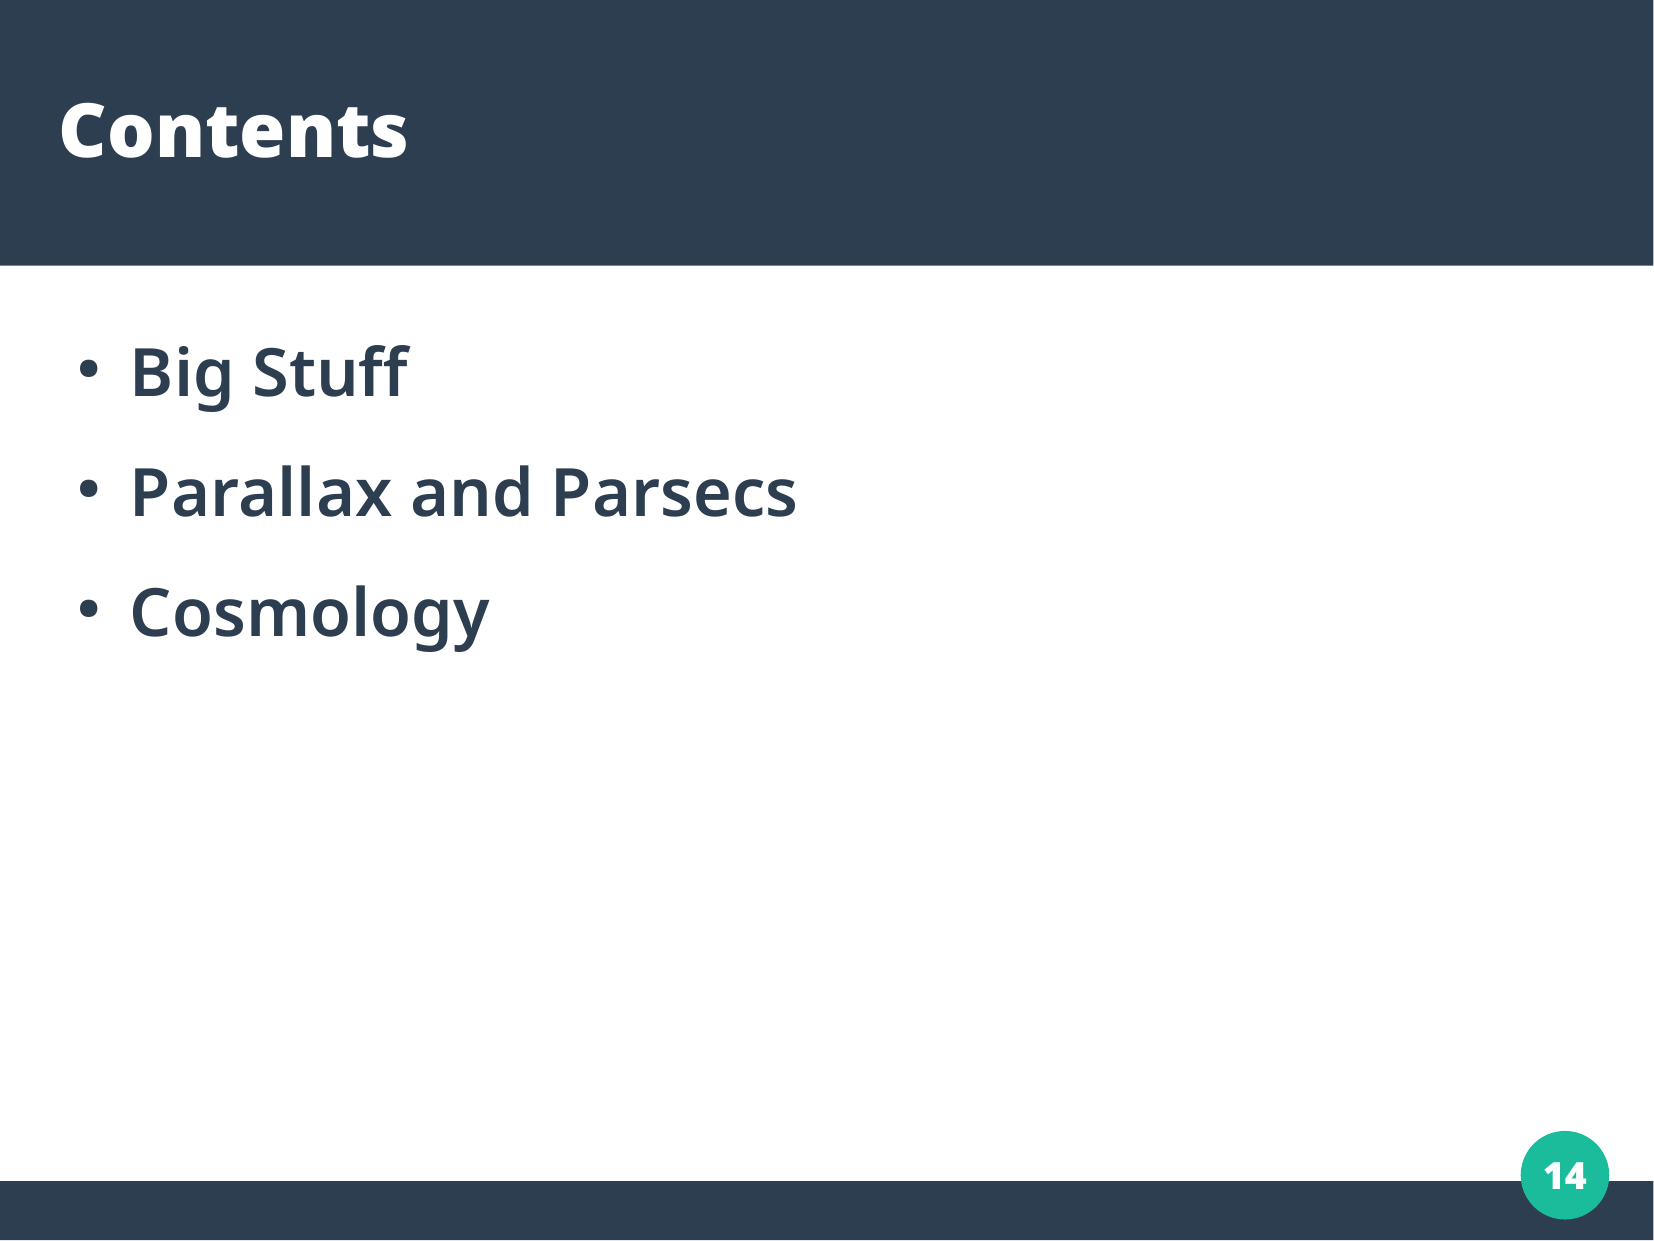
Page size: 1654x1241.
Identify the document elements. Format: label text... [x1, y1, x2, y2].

title Contents [59, 49, 1595, 207]
list Big Stuff Parallax and Parsecs Cosmology [59, 324, 1595, 1152]
